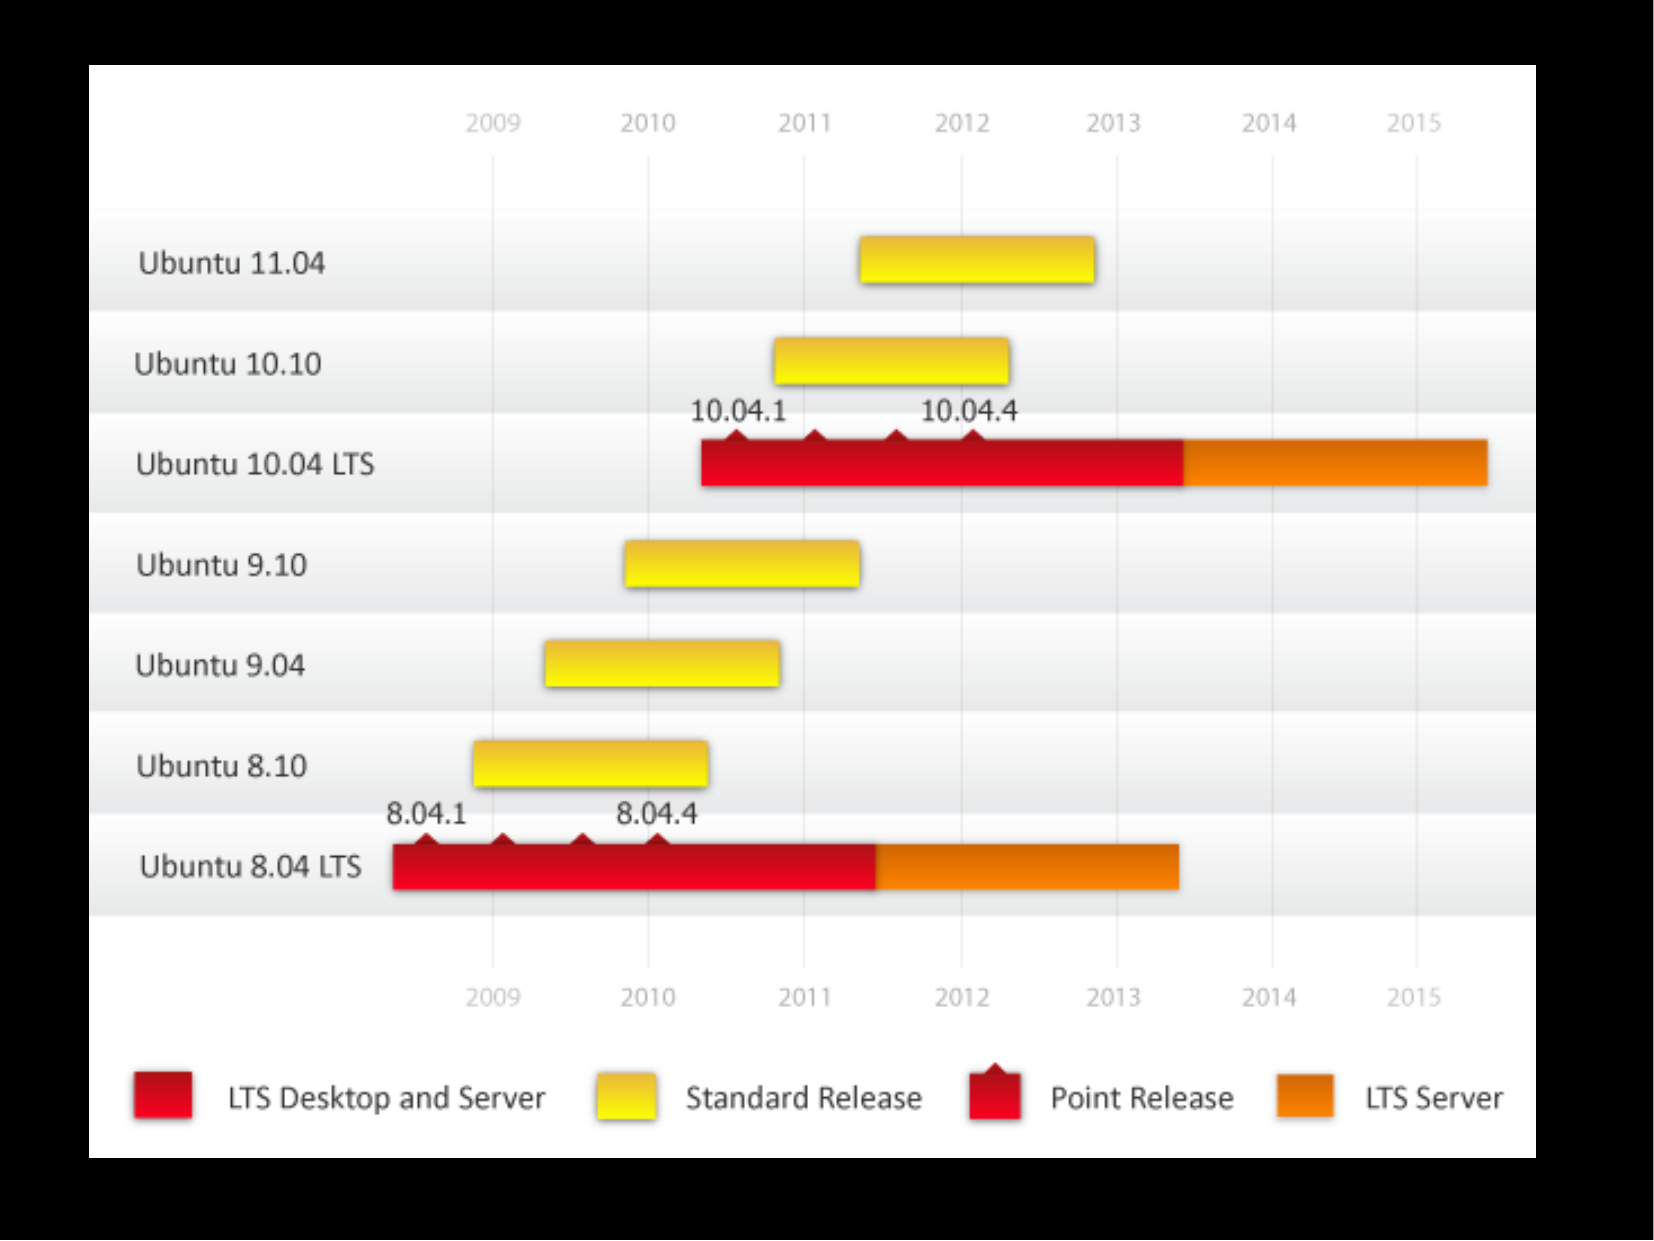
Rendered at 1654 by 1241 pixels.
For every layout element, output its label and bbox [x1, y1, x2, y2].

picture [89, 65, 1536, 1158]
